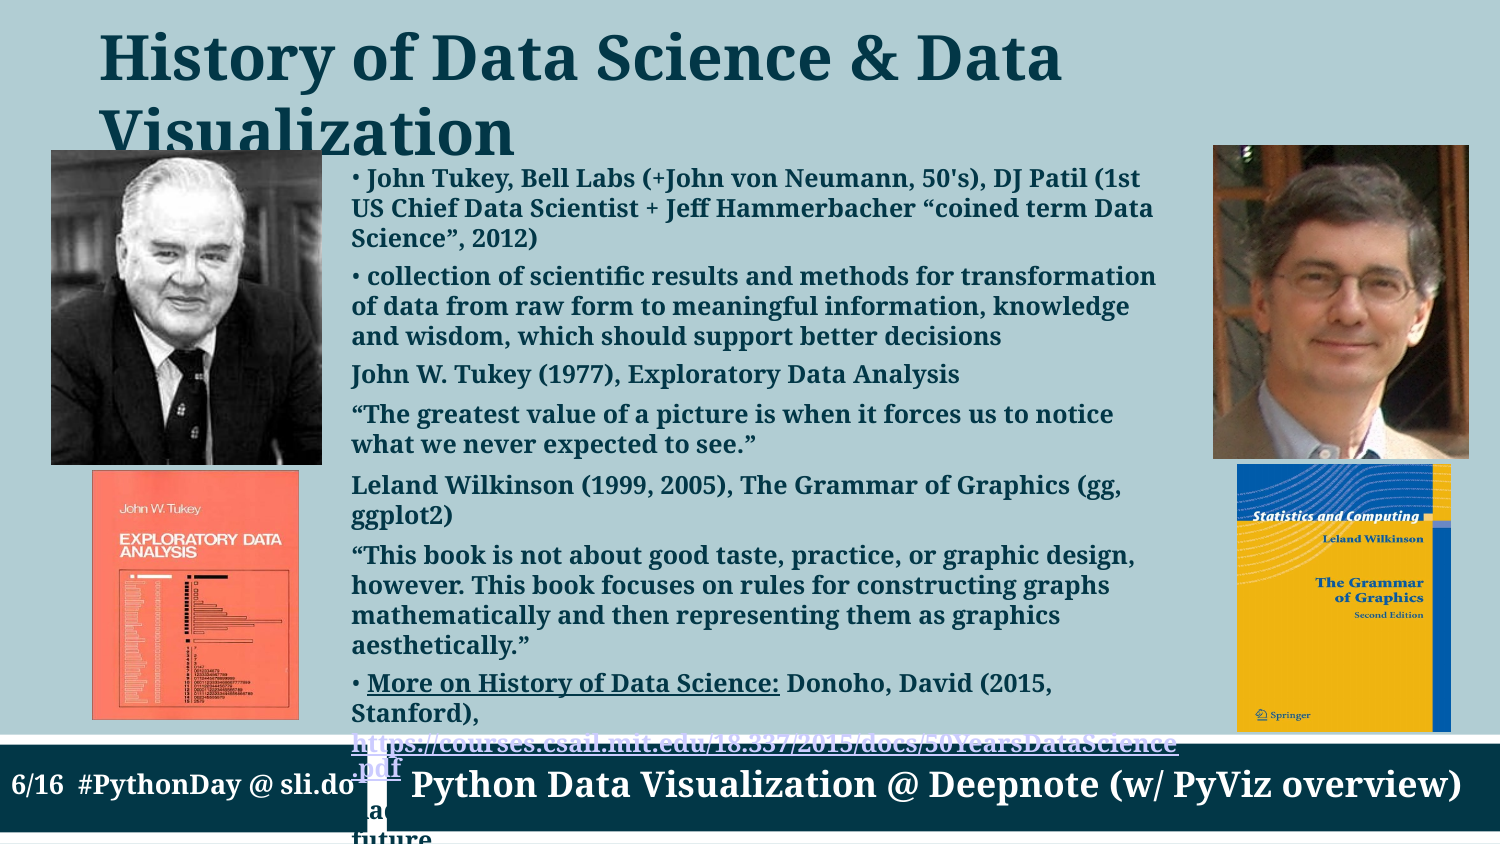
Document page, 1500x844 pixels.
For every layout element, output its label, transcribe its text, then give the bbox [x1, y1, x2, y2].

text_box John Tukey, Bell Labs (+John von Neumann, 50's), DJ Patil (1st US Chief Data Scientist + Jeff Hammerbacher “coined term Data Science”, 2012) collection of scientific results and methods for transformation of data from raw form to meaningful information, knowledge and wisdom, which should support better decisions John W. Tukey (1977), Exploratory Data Analysis “The greatest value of a picture is when it forces us to notice what we never expected to see.” Leland Wilkinson (1999, 2005), The Grammar of Graphics (gg, ggplot2) “This book is not about good taste, practice, or graphic design, however. This book focuses on rules for constructing graphs mathematically and then representing them as graphics aesthetically.” More on History of Data Science: Donoho, David (2015, Stanford), https://courses.csail.mit.edu/18.337/2015/docs/50YearsDataScience.pdf Radovan Kavický - Data Science with Python: Past, present and future https://www.youtube.com/watch?v=8mBI3iioT8A [340, 156, 1193, 731]
picture [51, 150, 322, 465]
text_box 6/16 #PythonDay @ sli.do [0, 761, 391, 835]
picture [1213, 145, 1469, 459]
text_box Python Data Visualization @ Deepnote (w/ PyViz overview) [400, 740, 1500, 826]
text_box History of Data Science & Data Visualization [88, 31, 1427, 154]
picture [92, 470, 299, 721]
picture [1237, 464, 1451, 732]
